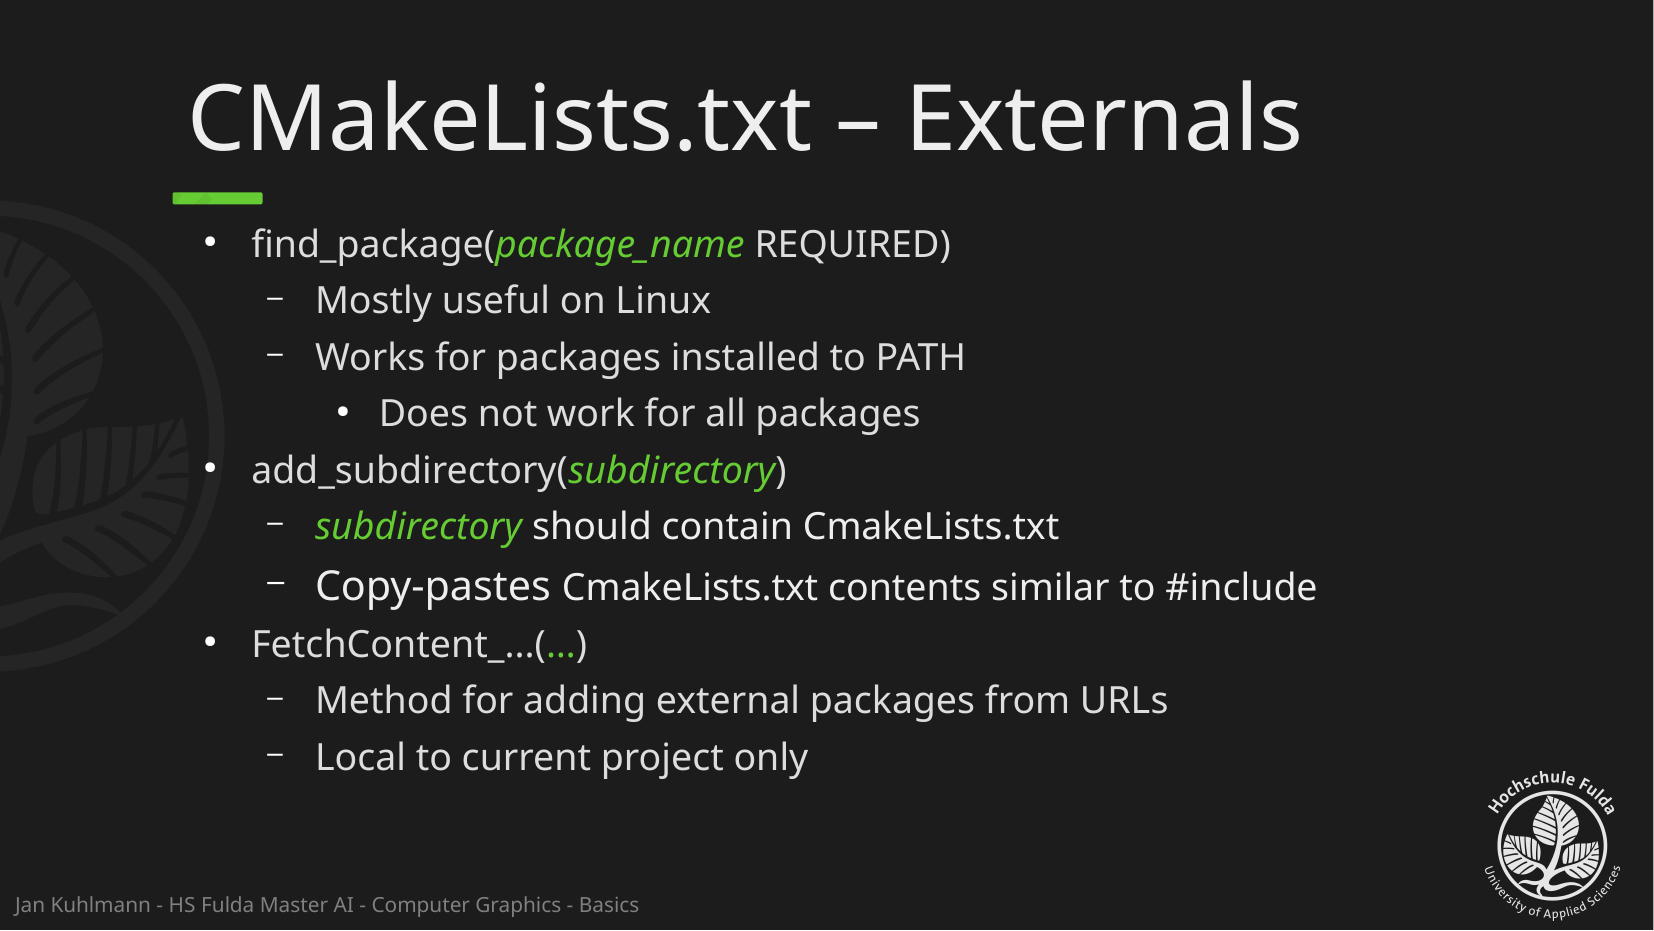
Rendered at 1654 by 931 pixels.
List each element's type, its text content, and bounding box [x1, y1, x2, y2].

list find_package(package_name REQUIRED) Mostly useful on Linux Works for packages installed to PATH Does not work for all packages add_subdirectory(subdirectory) subdirectory should contain CmakeLists.txt Copy-pastes CmakeLists.txt contents similar to #include FetchContent_...(…) Method for adding external packages from URLs Local to current project only [187, 217, 1571, 788]
picture [1485, 771, 1620, 921]
title CMakeLists.txt – Externals [187, 37, 1571, 193]
